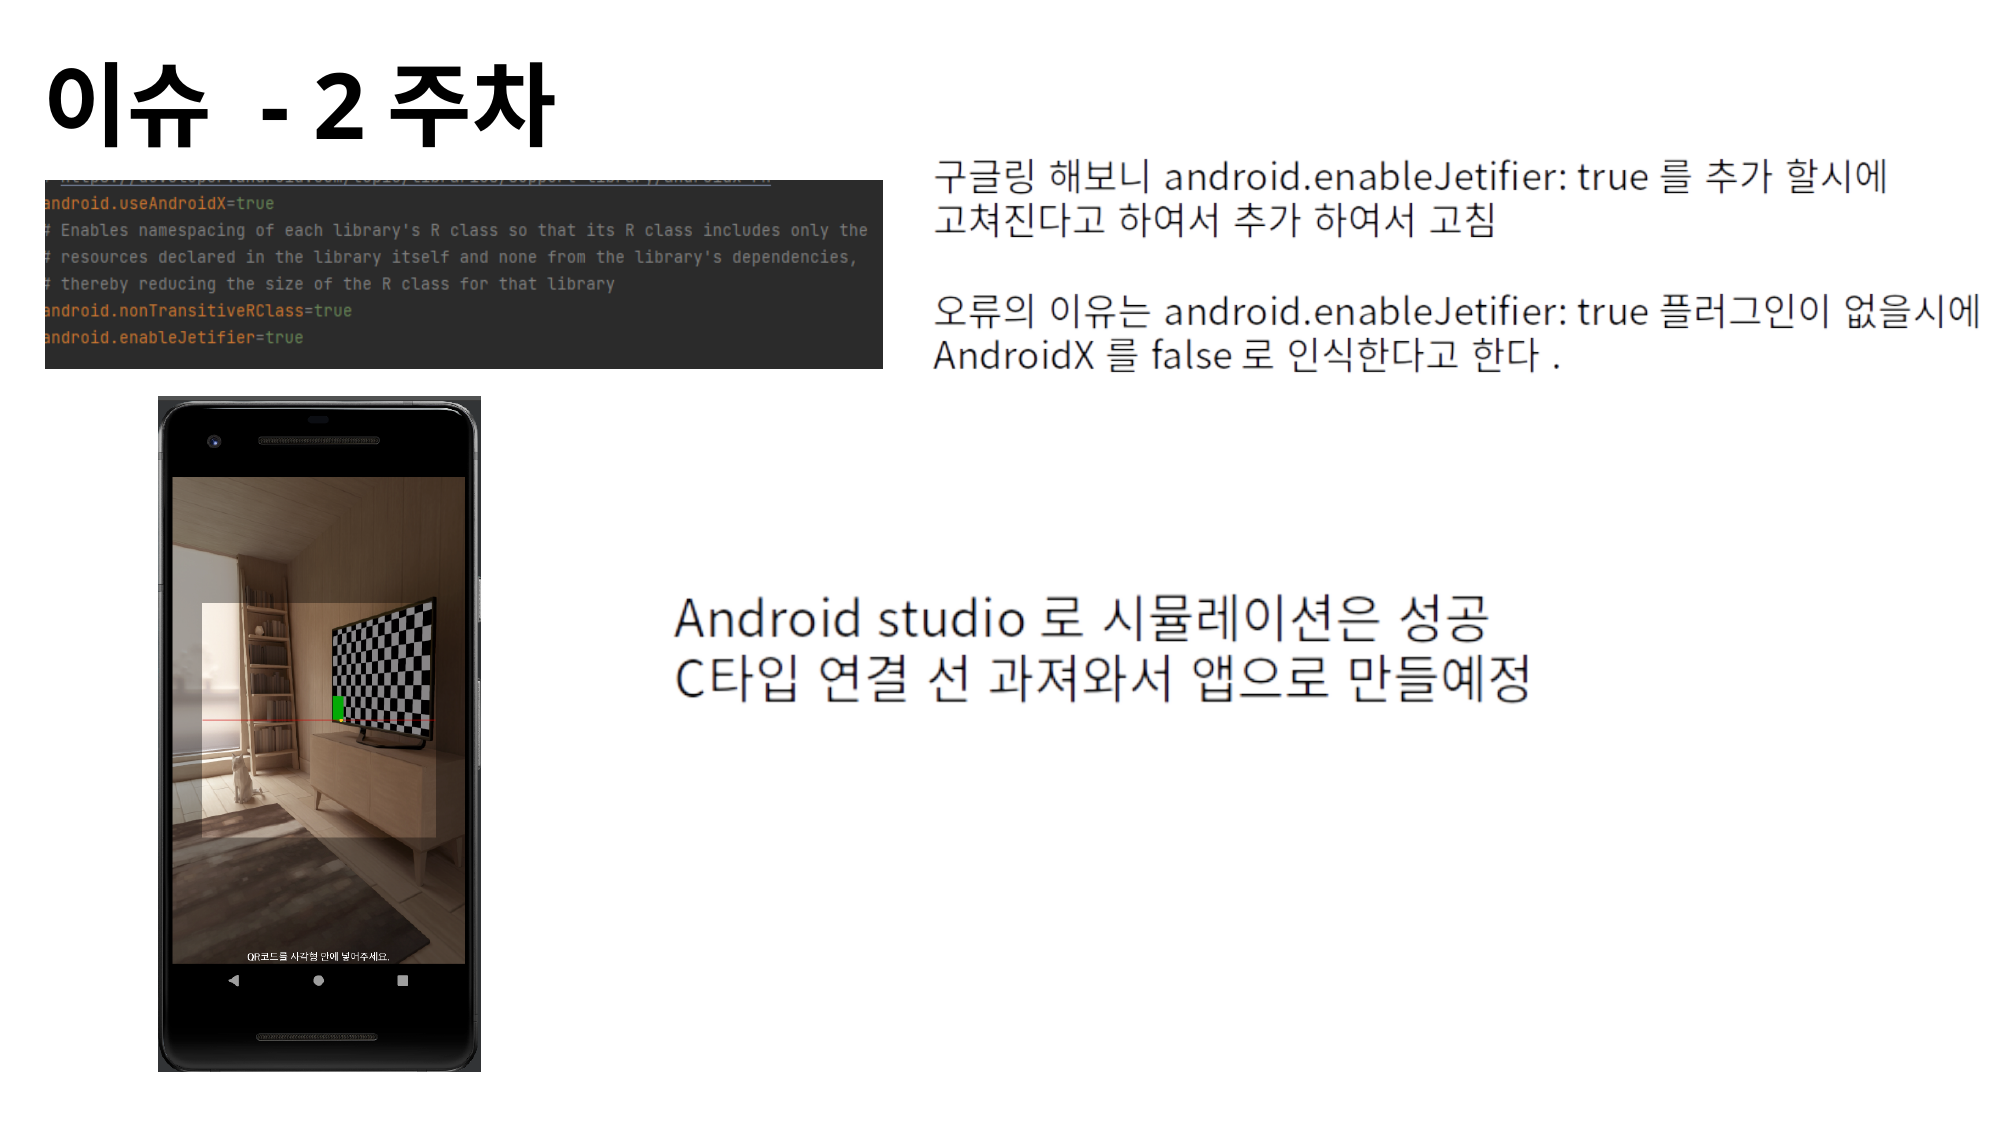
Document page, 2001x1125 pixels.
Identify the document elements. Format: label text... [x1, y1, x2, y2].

picture [45, 180, 883, 369]
picture [655, 575, 1769, 720]
picture [919, 145, 2000, 385]
text_box 이슈 - 2주차 [28, 40, 649, 167]
picture [158, 396, 481, 1072]
